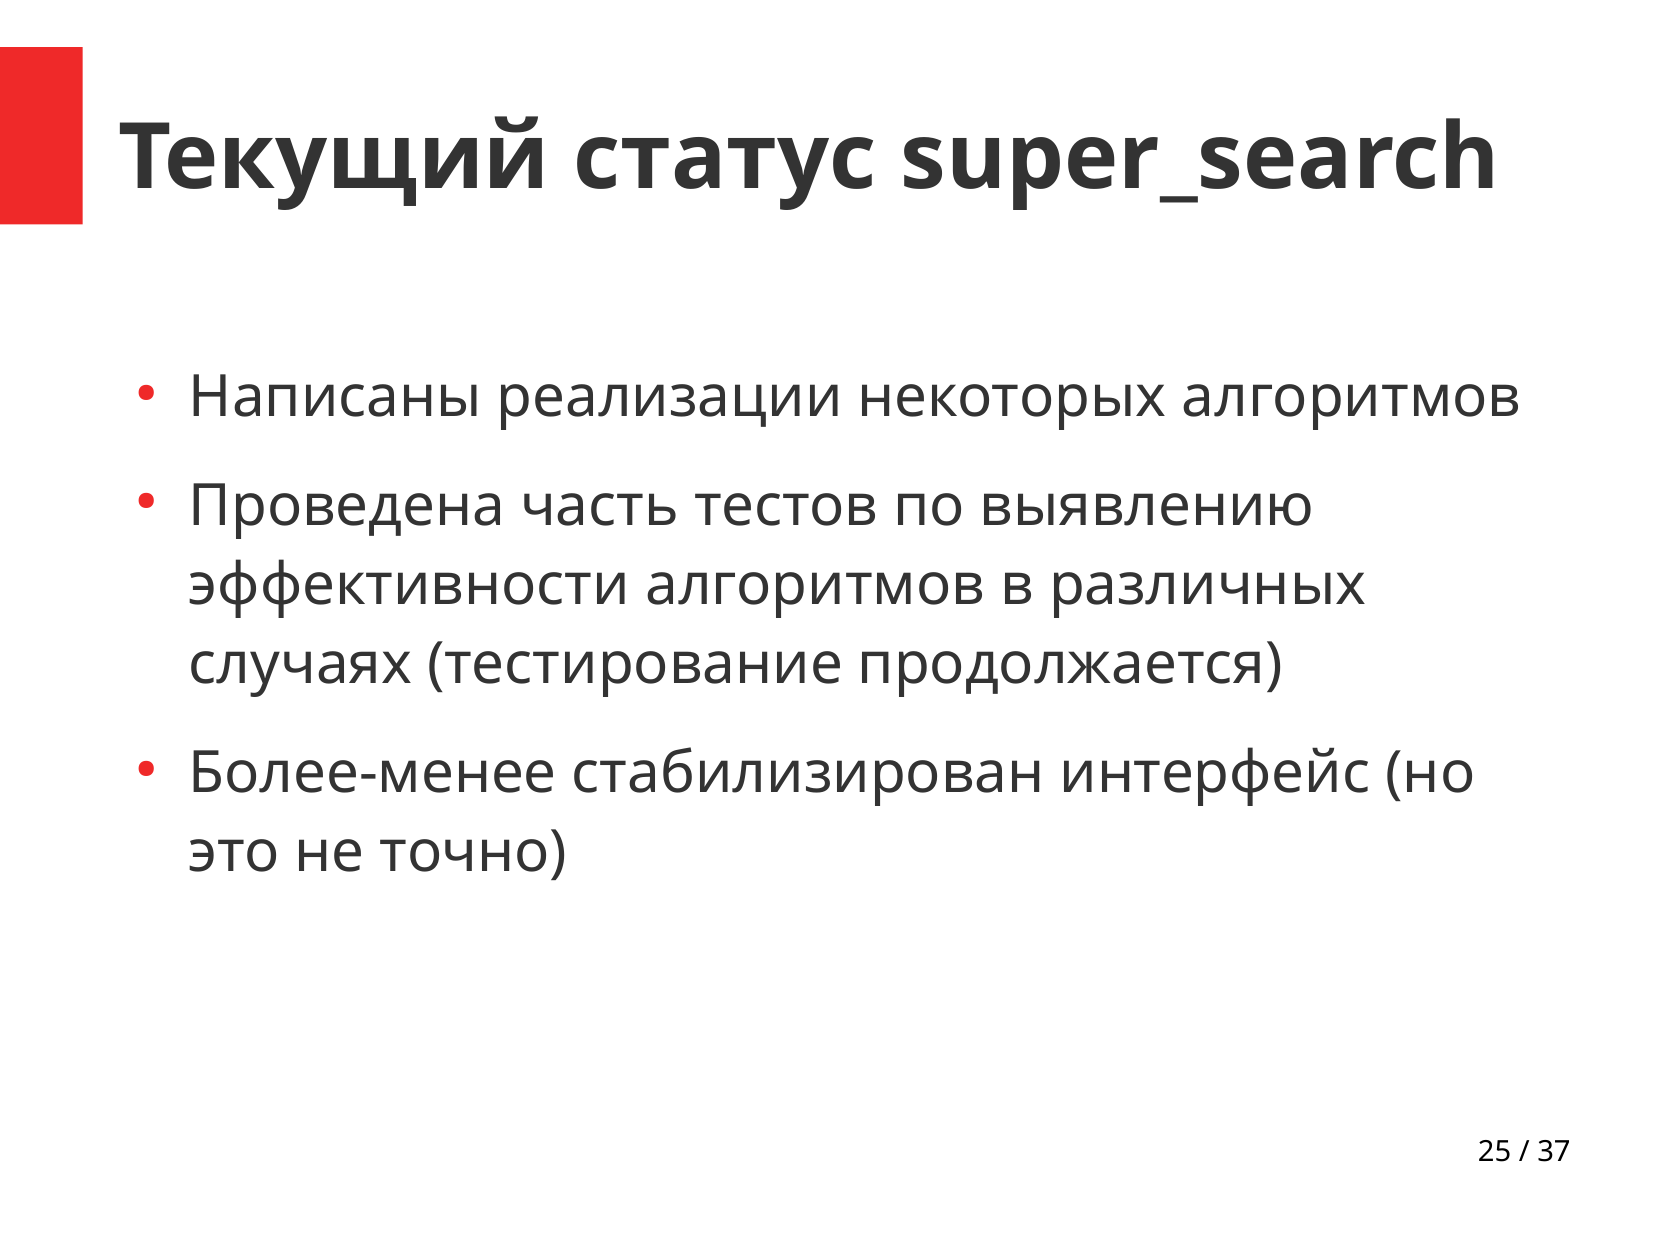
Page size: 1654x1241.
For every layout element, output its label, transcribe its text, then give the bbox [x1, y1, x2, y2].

list Написаны реализации некоторых алгоритмов Проведена часть тестов по выявлению эффективности алгоритмов в различных случаях (тестирование продолжается) Более-менее стабилизирован интерфейс (но это не точно) [118, 354, 1536, 1074]
title Текущий статус super_search [118, 49, 1571, 257]
